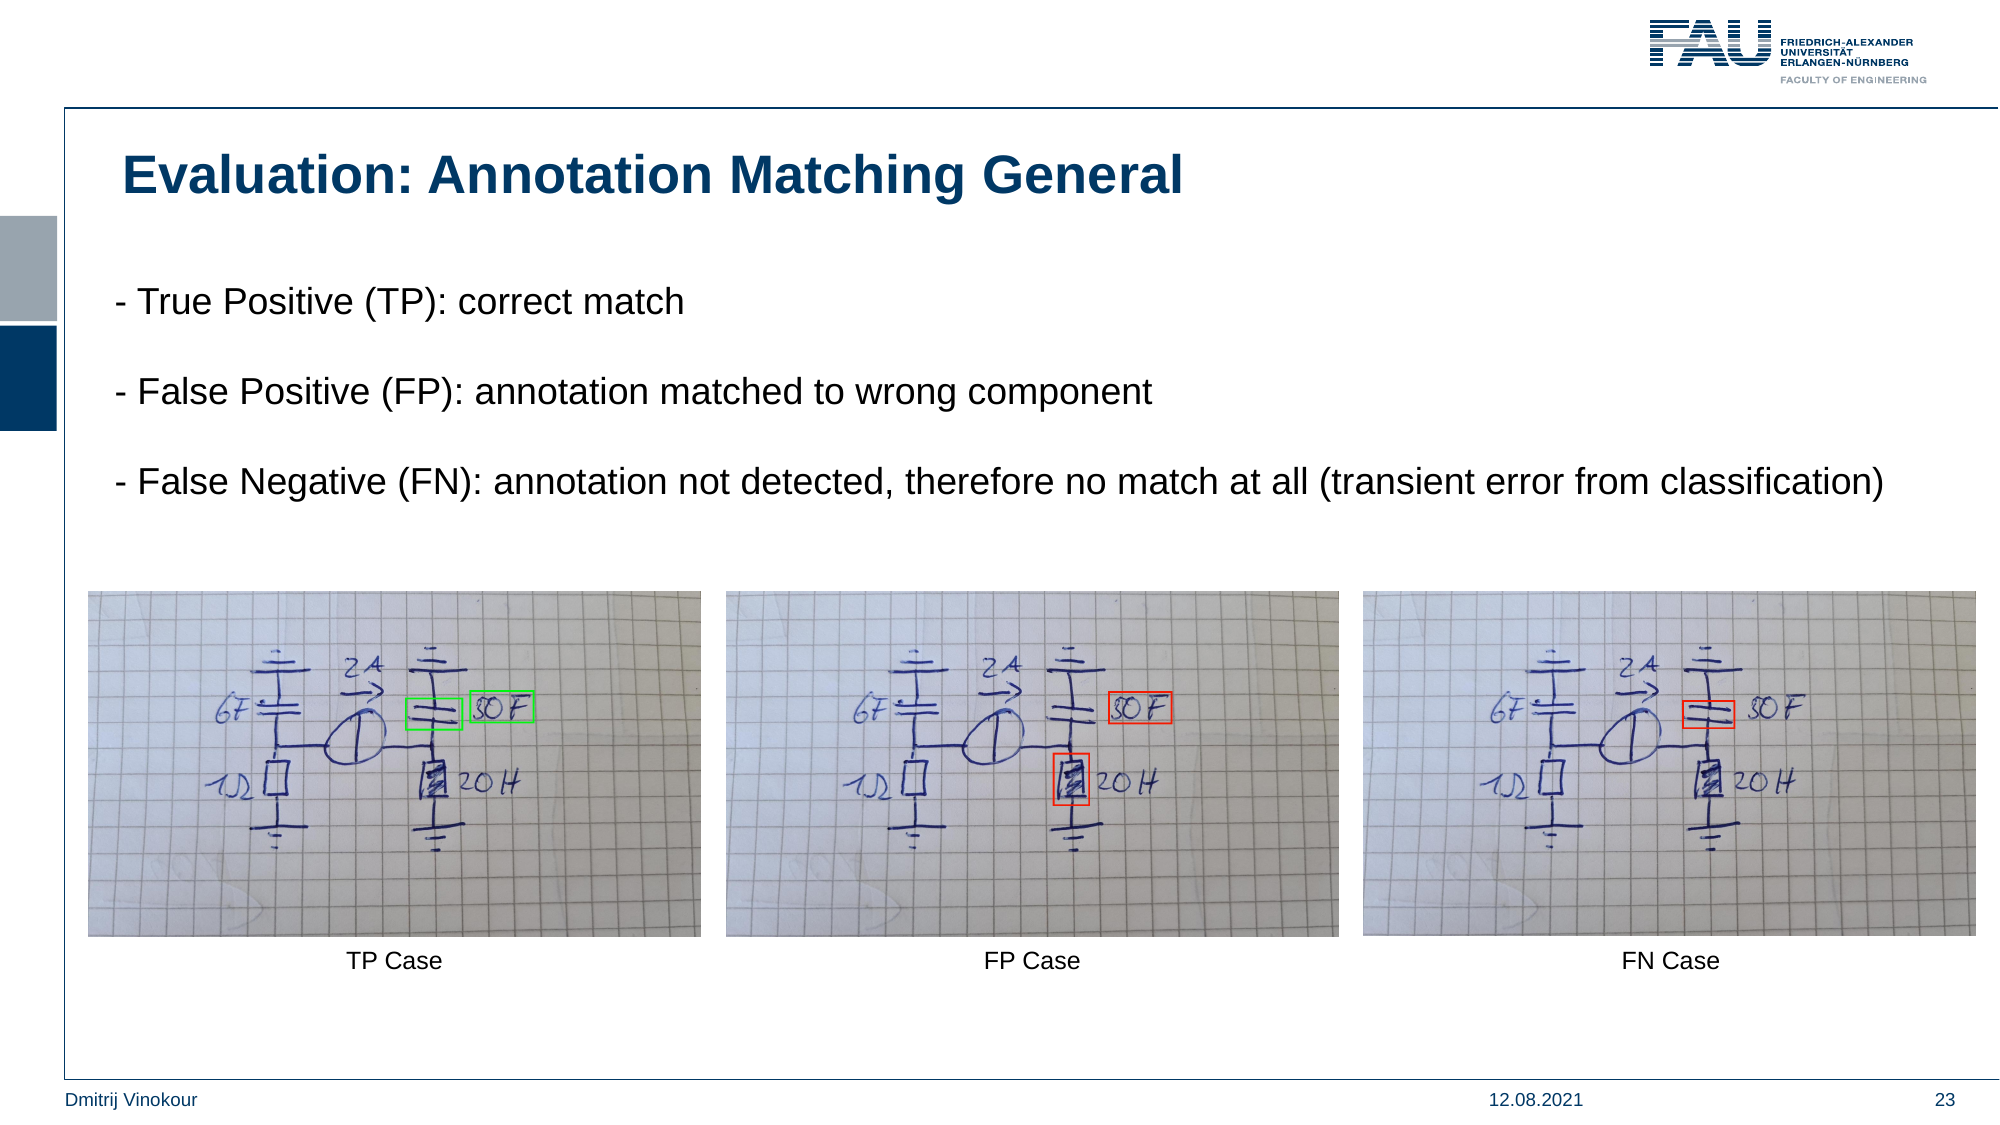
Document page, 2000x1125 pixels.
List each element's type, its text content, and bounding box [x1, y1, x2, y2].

text_box Evaluation: Annotation Matching General [122, 139, 1946, 224]
text_box FP Case [969, 939, 1096, 982]
text_box Dmitrij Vinokour [64, 1087, 1403, 1119]
text_box - True Positive (TP): correct match - False Positive (FP): annotation matched to wrong component - False Negative (FN): annotation not detected, therefore no match at all (transient error from classification) [99, 224, 1946, 450]
text_box <number> [1798, 1087, 1956, 1119]
picture [726, 591, 1339, 937]
text_box FN Case [1606, 939, 1807, 982]
text_box 12.08.2021 [1489, 1087, 1725, 1119]
picture [1363, 591, 1976, 936]
text_box TP Case [331, 938, 458, 982]
picture [88, 591, 701, 937]
